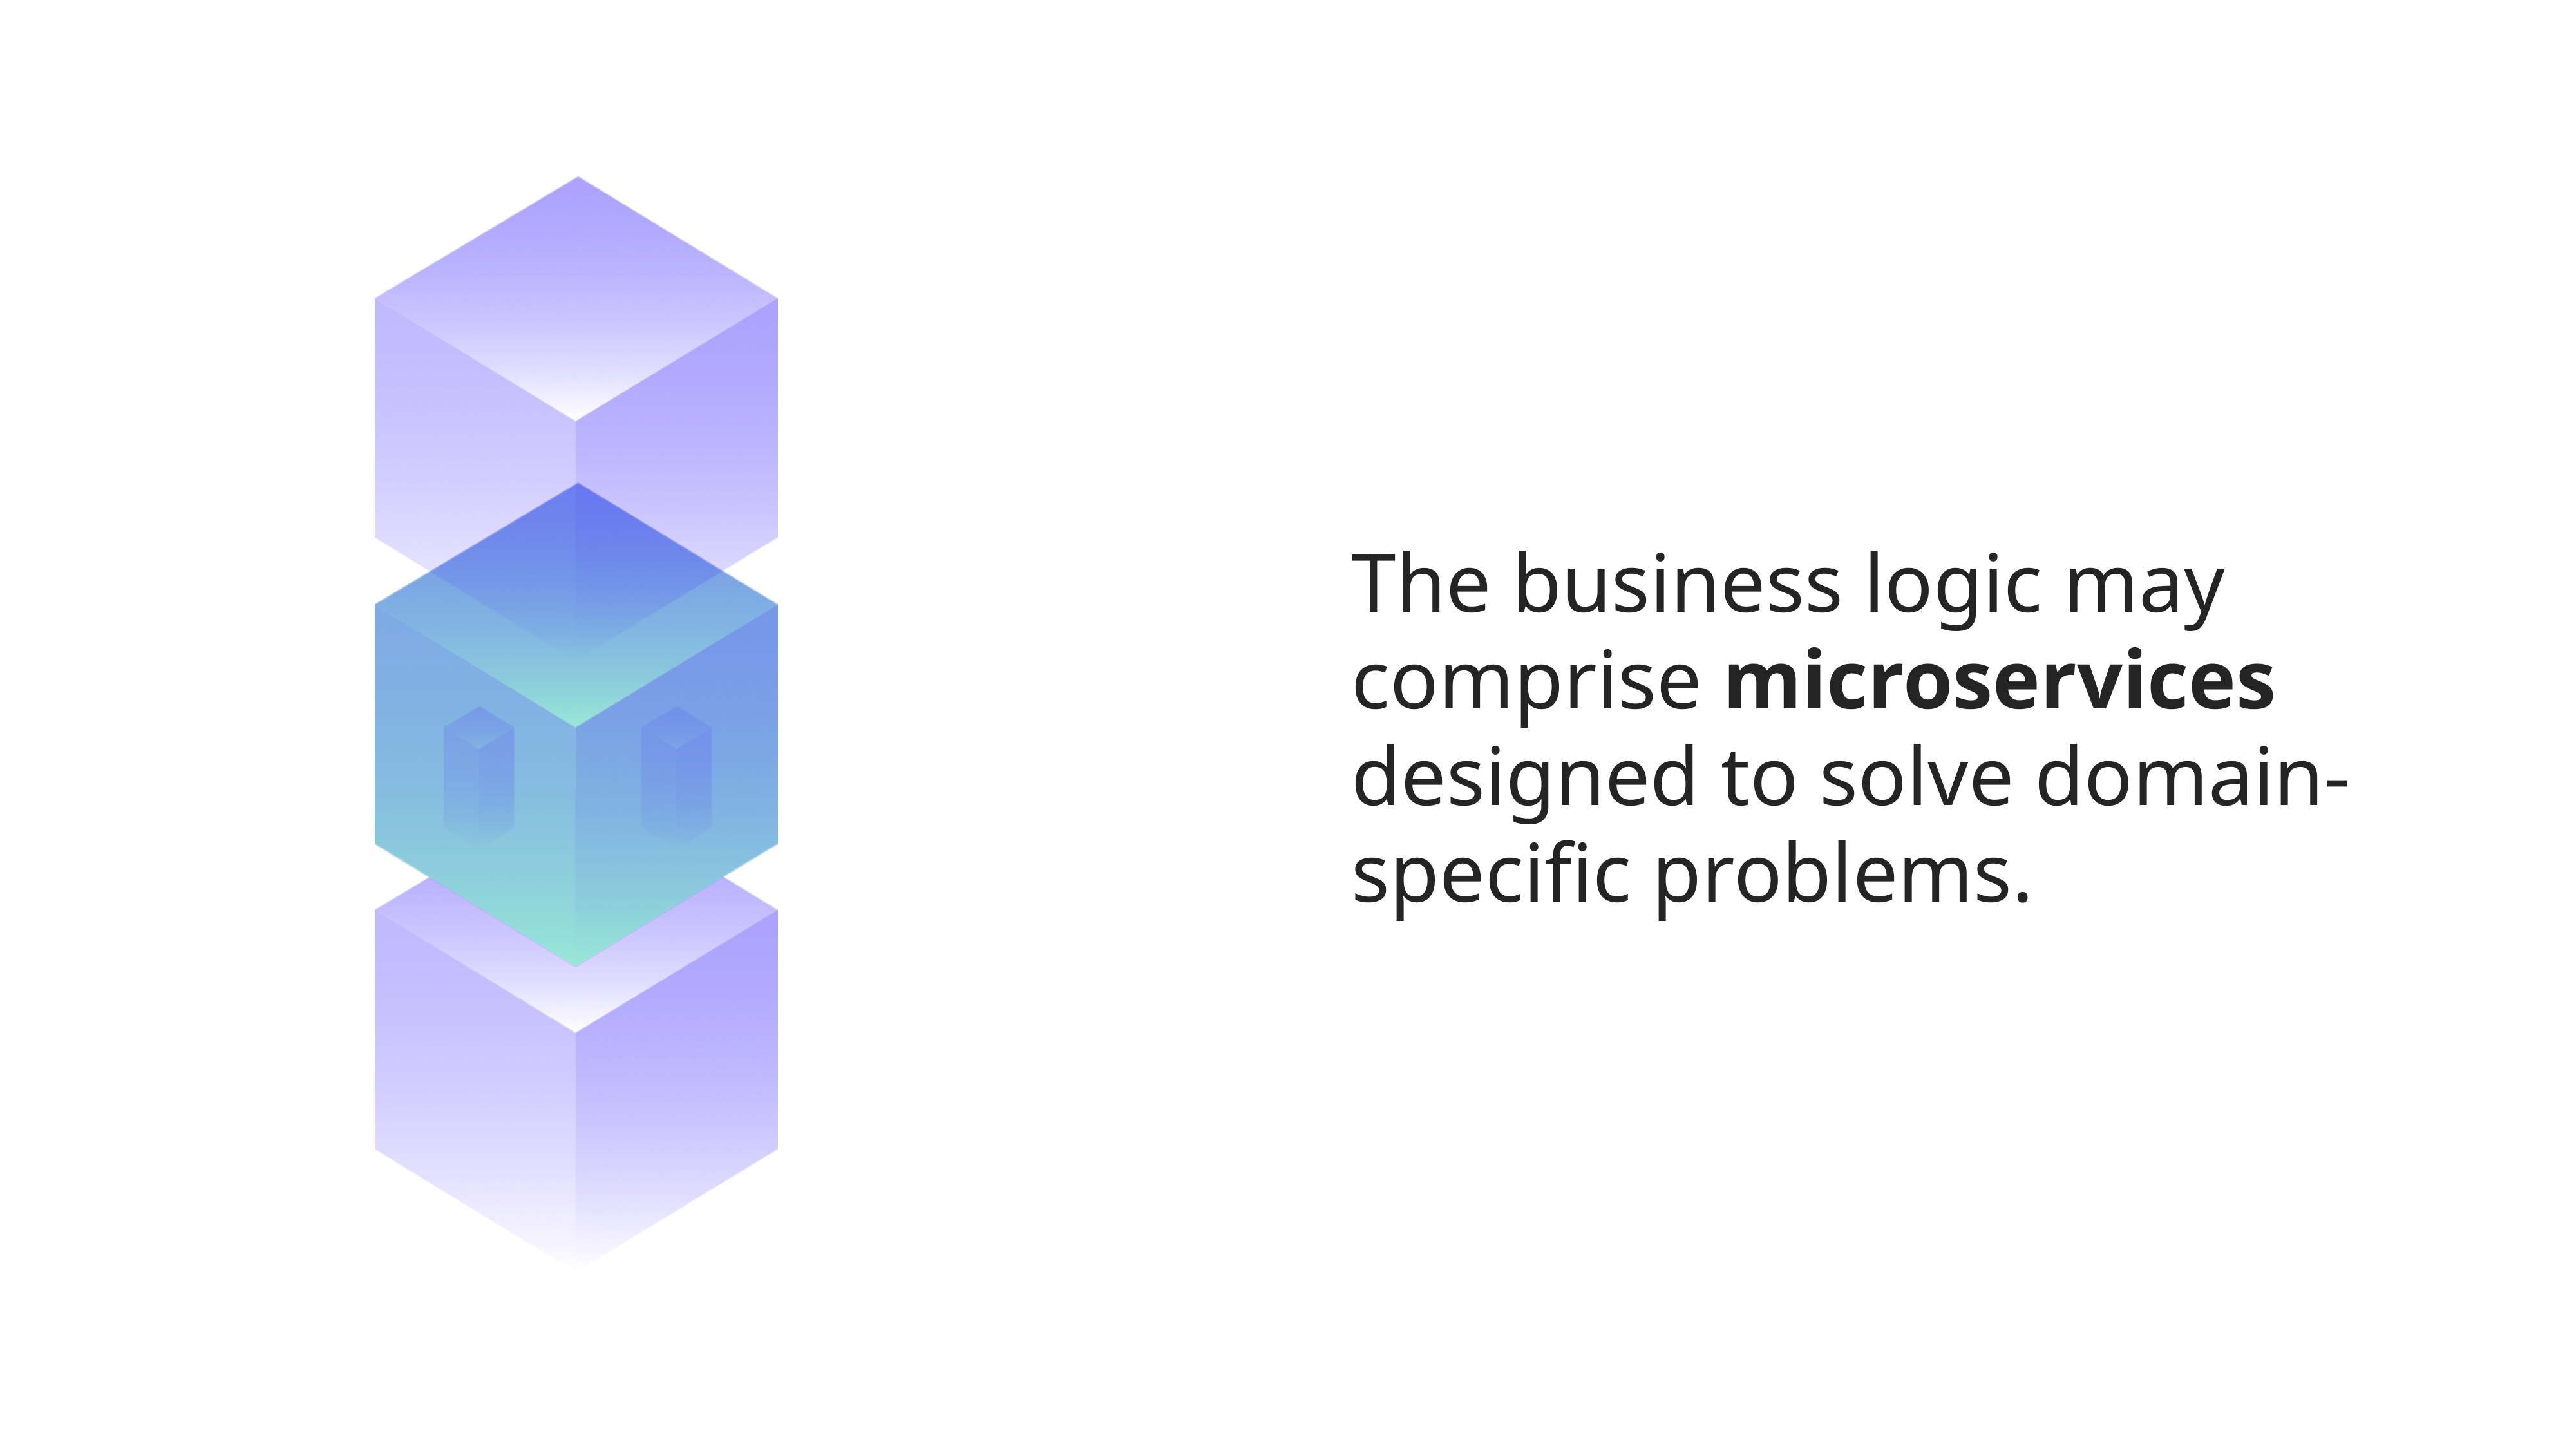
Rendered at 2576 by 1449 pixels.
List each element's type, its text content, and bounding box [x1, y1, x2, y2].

list The business logic may comprise microservices designed to solve domain-specific problems. [1351, 127, 2423, 1322]
picture [375, 176, 778, 1273]
